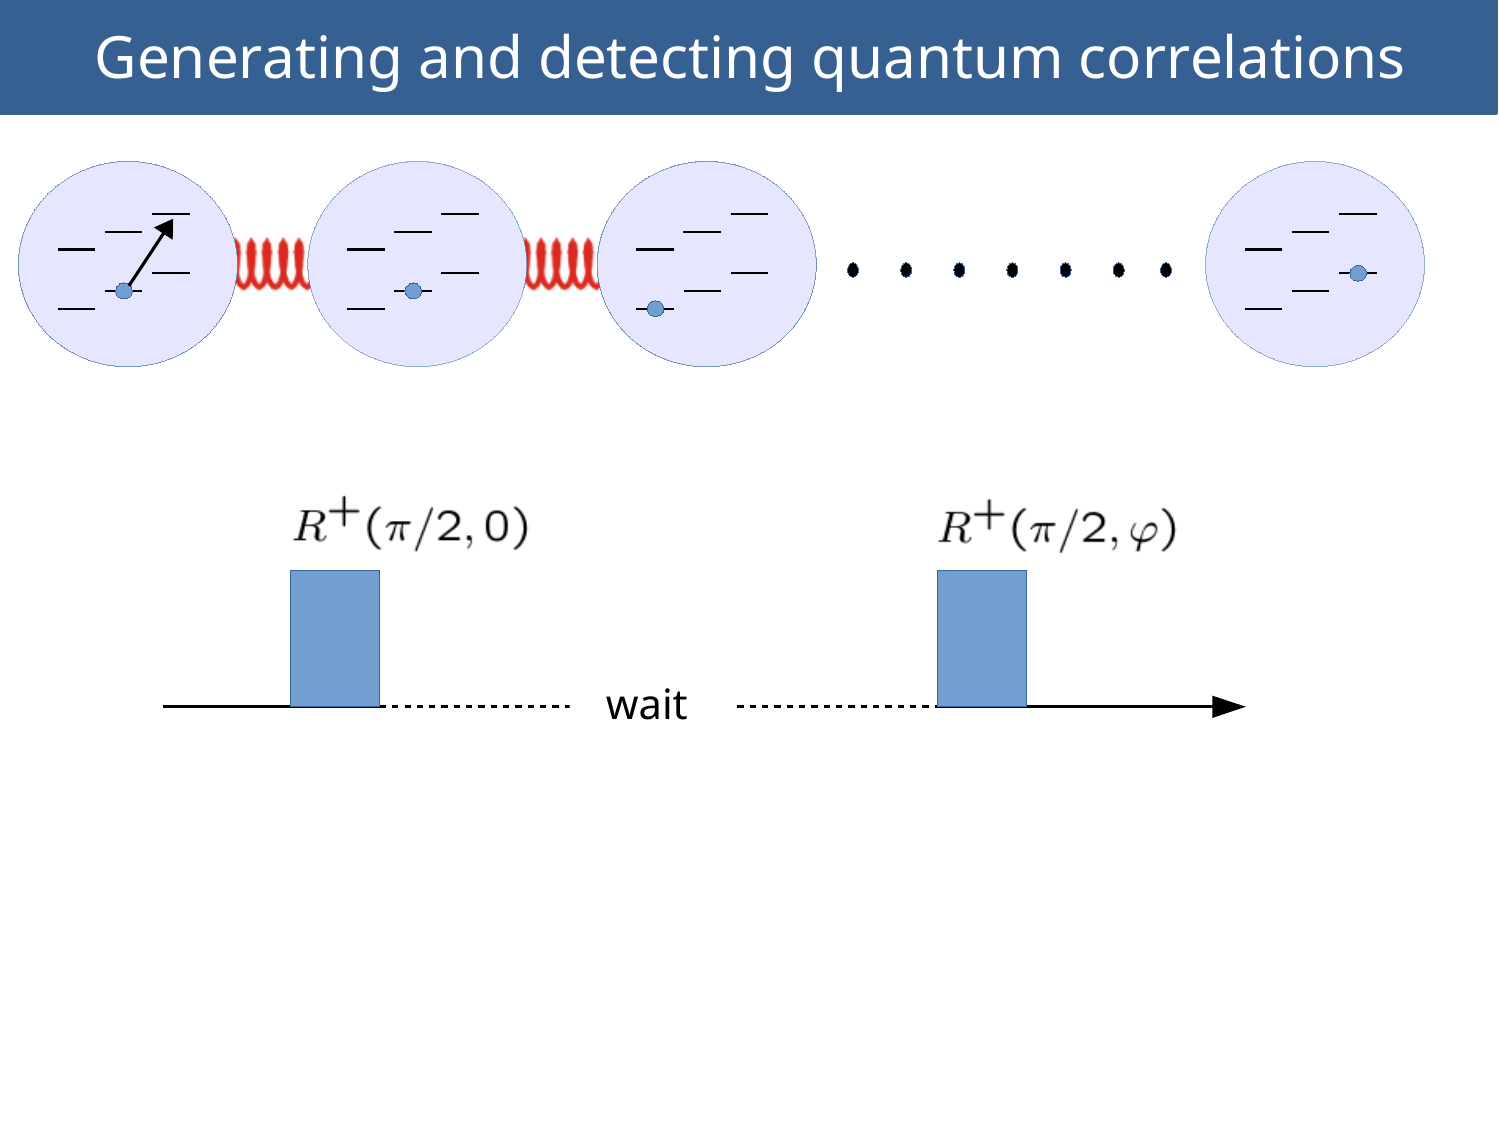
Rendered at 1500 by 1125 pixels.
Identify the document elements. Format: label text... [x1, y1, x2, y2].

text_box [900, 262, 912, 278]
text_box [937, 570, 1027, 707]
text_box [1160, 262, 1172, 278]
text_box [1113, 262, 1125, 278]
picture [522, 231, 602, 297]
picture [283, 487, 541, 561]
text_box [597, 161, 817, 367]
text_box [1006, 262, 1018, 278]
text_box [847, 262, 859, 278]
picture [232, 231, 313, 297]
text_box [1205, 161, 1425, 367]
text_box [953, 262, 965, 278]
text_box Generating and detecting quantum correlations [23, 13, 1478, 98]
text_box [290, 570, 380, 707]
picture [926, 495, 1186, 561]
text_box [18, 161, 238, 367]
text_box [307, 161, 527, 367]
text_box wait [569, 670, 734, 736]
text_box [1060, 262, 1072, 278]
